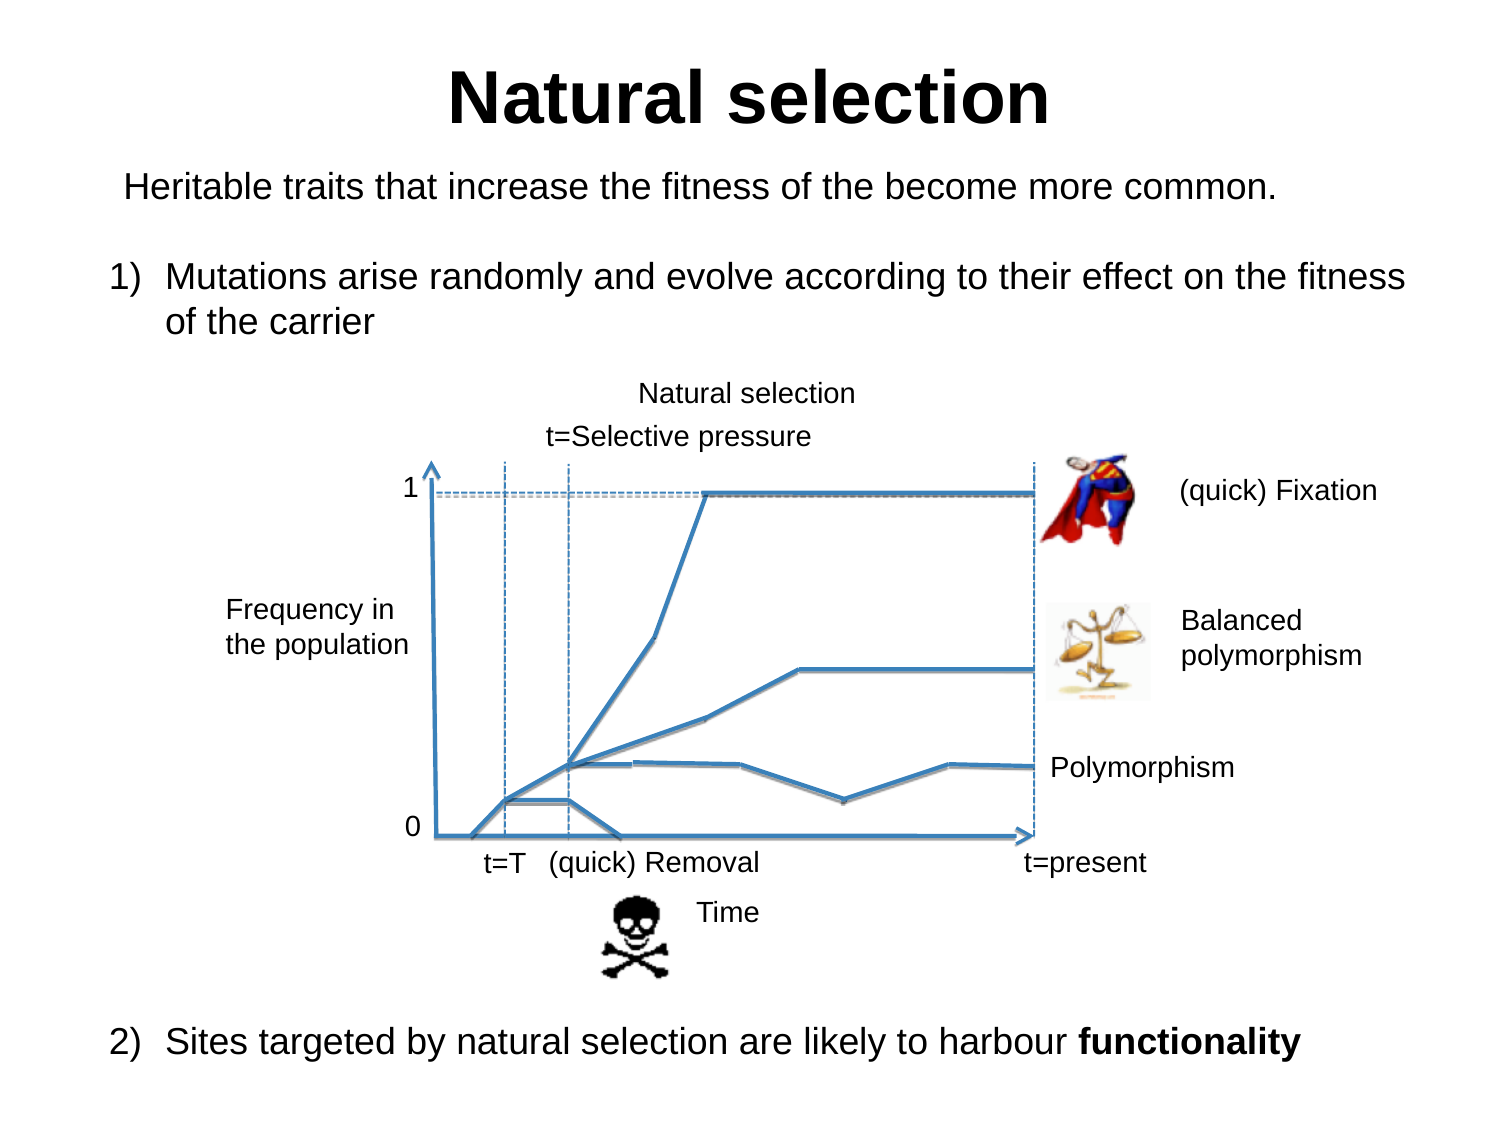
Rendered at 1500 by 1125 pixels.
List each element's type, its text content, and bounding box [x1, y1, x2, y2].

picture [1036, 436, 1143, 567]
text_box Time [681, 886, 799, 937]
text_box t=Selective pressure [531, 409, 828, 460]
text_box t=present [1009, 835, 1162, 886]
text_box Frequency in the population [210, 583, 432, 669]
text_box t=T [468, 837, 542, 887]
text_box Natural selection [623, 366, 872, 417]
text_box 1 [387, 460, 434, 511]
text_box (quick) Removal [533, 835, 775, 886]
list Heritable traits that increase the fitness of the become more common. Mutations arise randomly and evolve according to their effect on the fitness of the carrier Sites targeted by natural selection are likely to harbour functionality [75, 146, 1425, 363]
picture [590, 883, 676, 990]
picture [1037, 583, 1164, 718]
text_box Balanced polymorphism [1166, 594, 1378, 680]
text_box (quick) Fixation [1164, 463, 1393, 514]
title Natural selection [75, 0, 1425, 146]
text_box 0 [390, 799, 436, 850]
text_box Polymorphism [1035, 740, 1251, 791]
